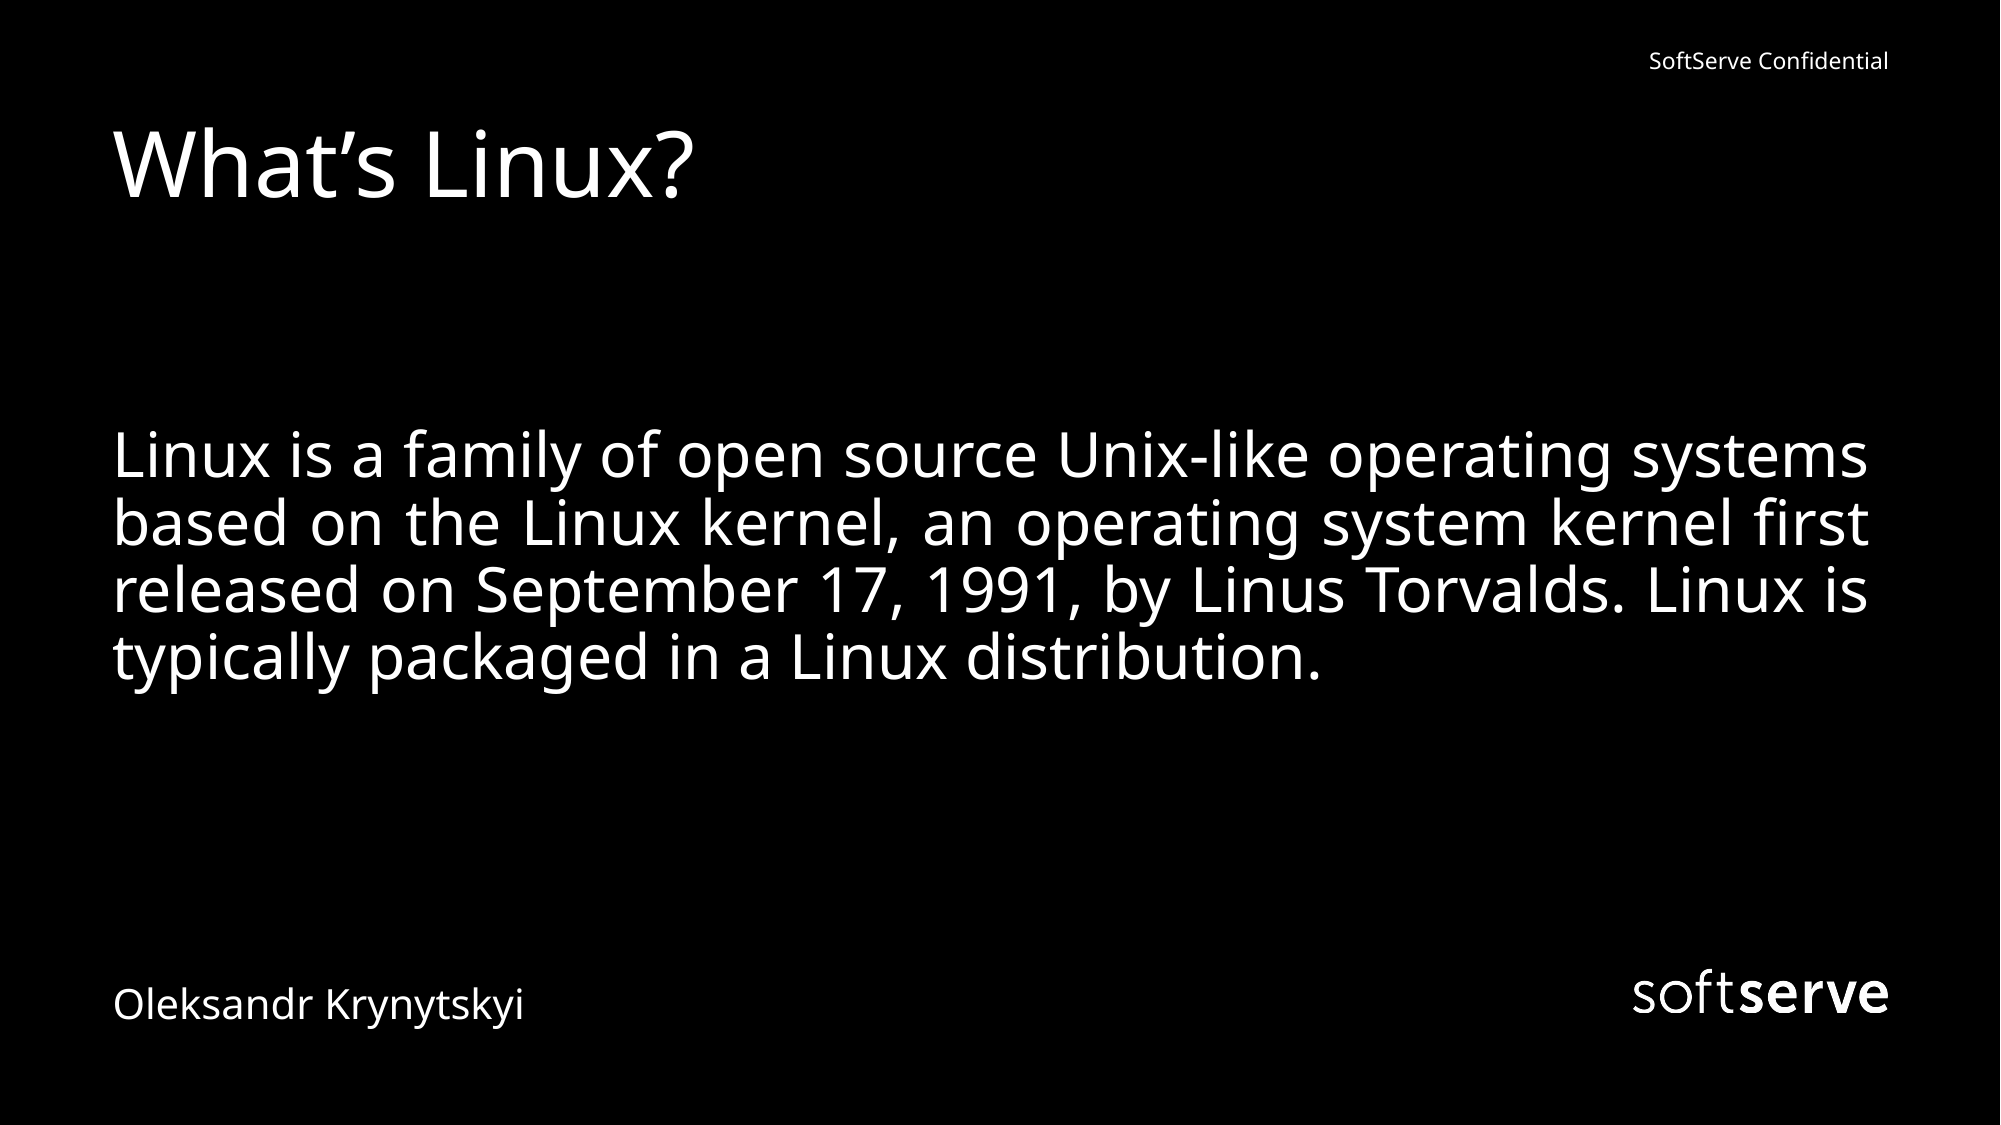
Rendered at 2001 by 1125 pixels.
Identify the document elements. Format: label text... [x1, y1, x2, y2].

picture [1633, 968, 1888, 1013]
list Linux is a family of open source Unix-like operating systems based on the Linux kernel, an operating system kernel first released on September 17, 1991, by Linus Torvalds. Linux is typically packaged in a Linux distribution. [112, 416, 1888, 709]
list Oleksandr Krynytskyi [112, 970, 682, 1019]
title What’s Linux? [112, 112, 1888, 225]
